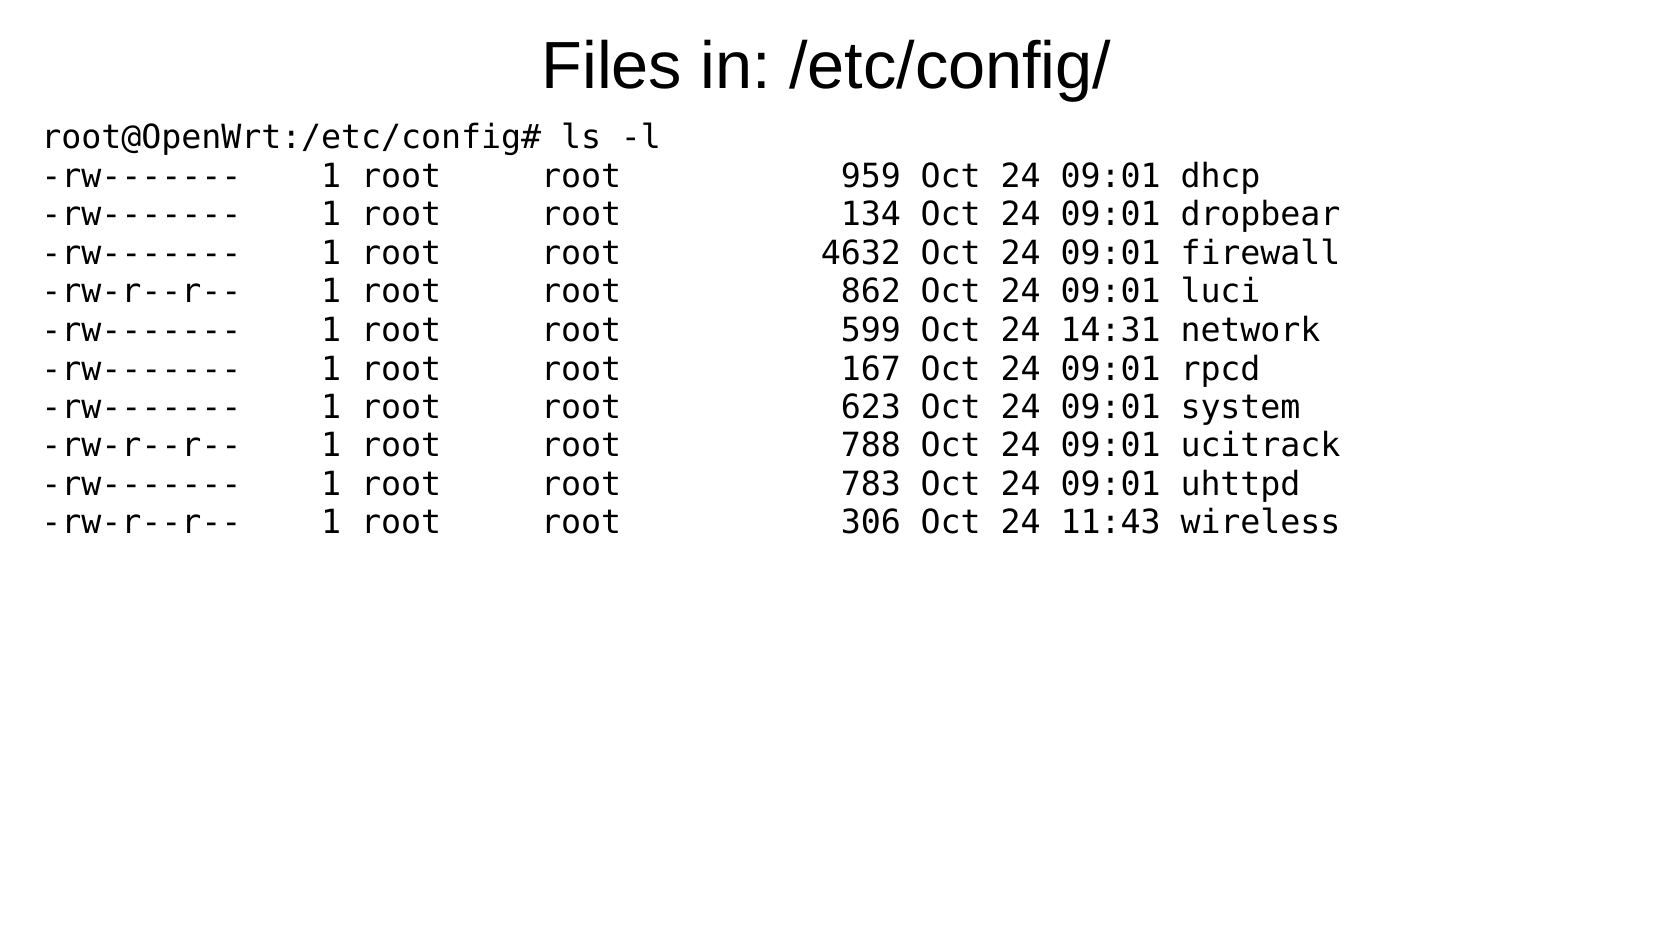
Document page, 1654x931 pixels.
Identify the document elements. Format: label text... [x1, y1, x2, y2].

title Files in: /etc/config/ [82, 28, 1571, 104]
subtitle root@OpenWrt:/etc/config# ls -l -rw------- 1 root root 959 Oct 24 09:01 dhcp -rw------- 1 root root 134 Oct 24 09:01 dropbear -rw------- 1 root root 4632 Oct 24 09:01 firewall -rw-r--r-- 1 root root 862 Oct 24 09:01 luci -rw------- 1 root root 599 Oct 24 14:31 network -rw------- 1 root root 167 Oct 24 09:01 rpcd -rw------- 1 root root 623 Oct 24 09:01 system -rw-r--r-- 1 root root 788 Oct 24 09:01 ucitrack -rw------- 1 root root 783 Oct 24 09:01 uhttpd -rw-r--r-- 1 root root 306 Oct 24 11:43 wireless [41, 118, 1619, 542]
